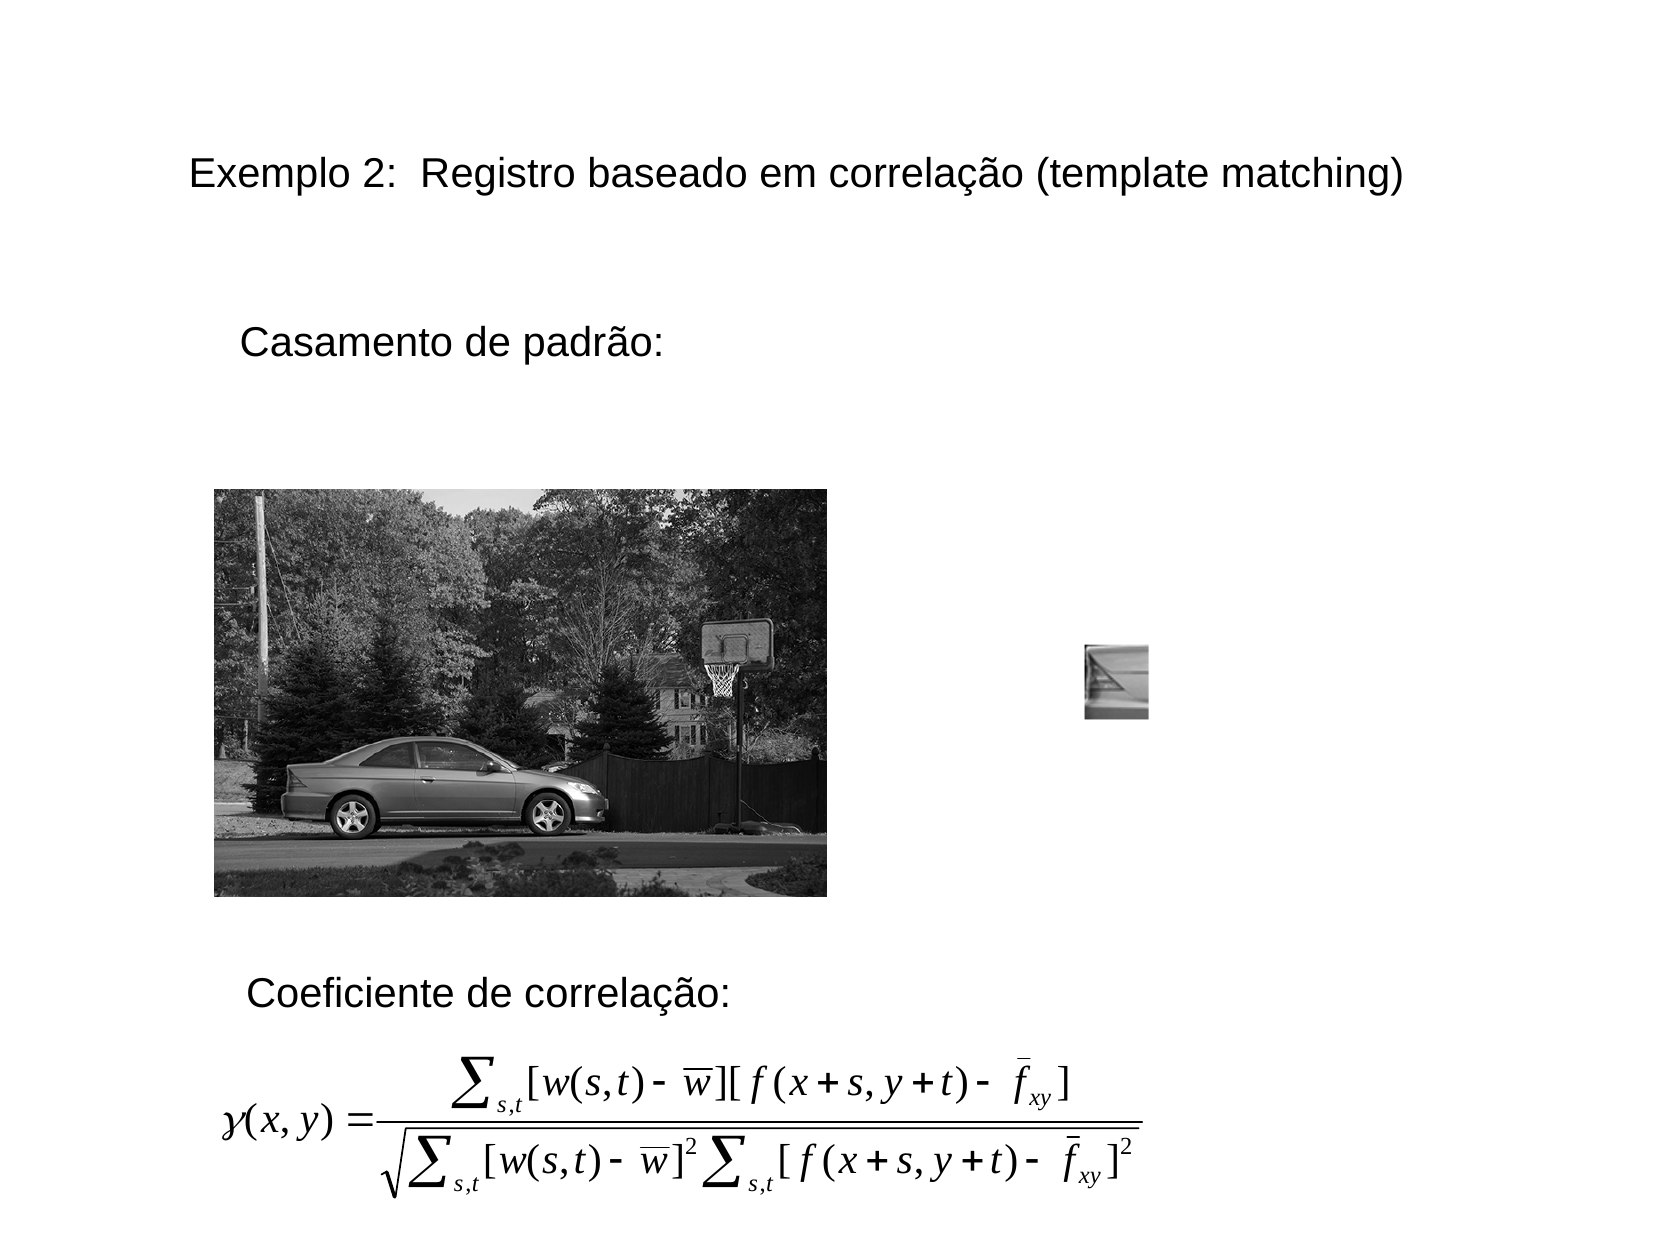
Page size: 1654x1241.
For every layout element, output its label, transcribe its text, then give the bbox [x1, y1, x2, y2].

picture [214, 489, 827, 897]
chart [214, 1048, 1153, 1206]
picture [943, 593, 1291, 817]
text_box Casamento de padrão: [209, 307, 680, 373]
text_box Exemplo 2: Registro baseado em correlação (template matching) [158, 137, 1420, 204]
text_box Coeficiente de correlação: [216, 958, 747, 1024]
